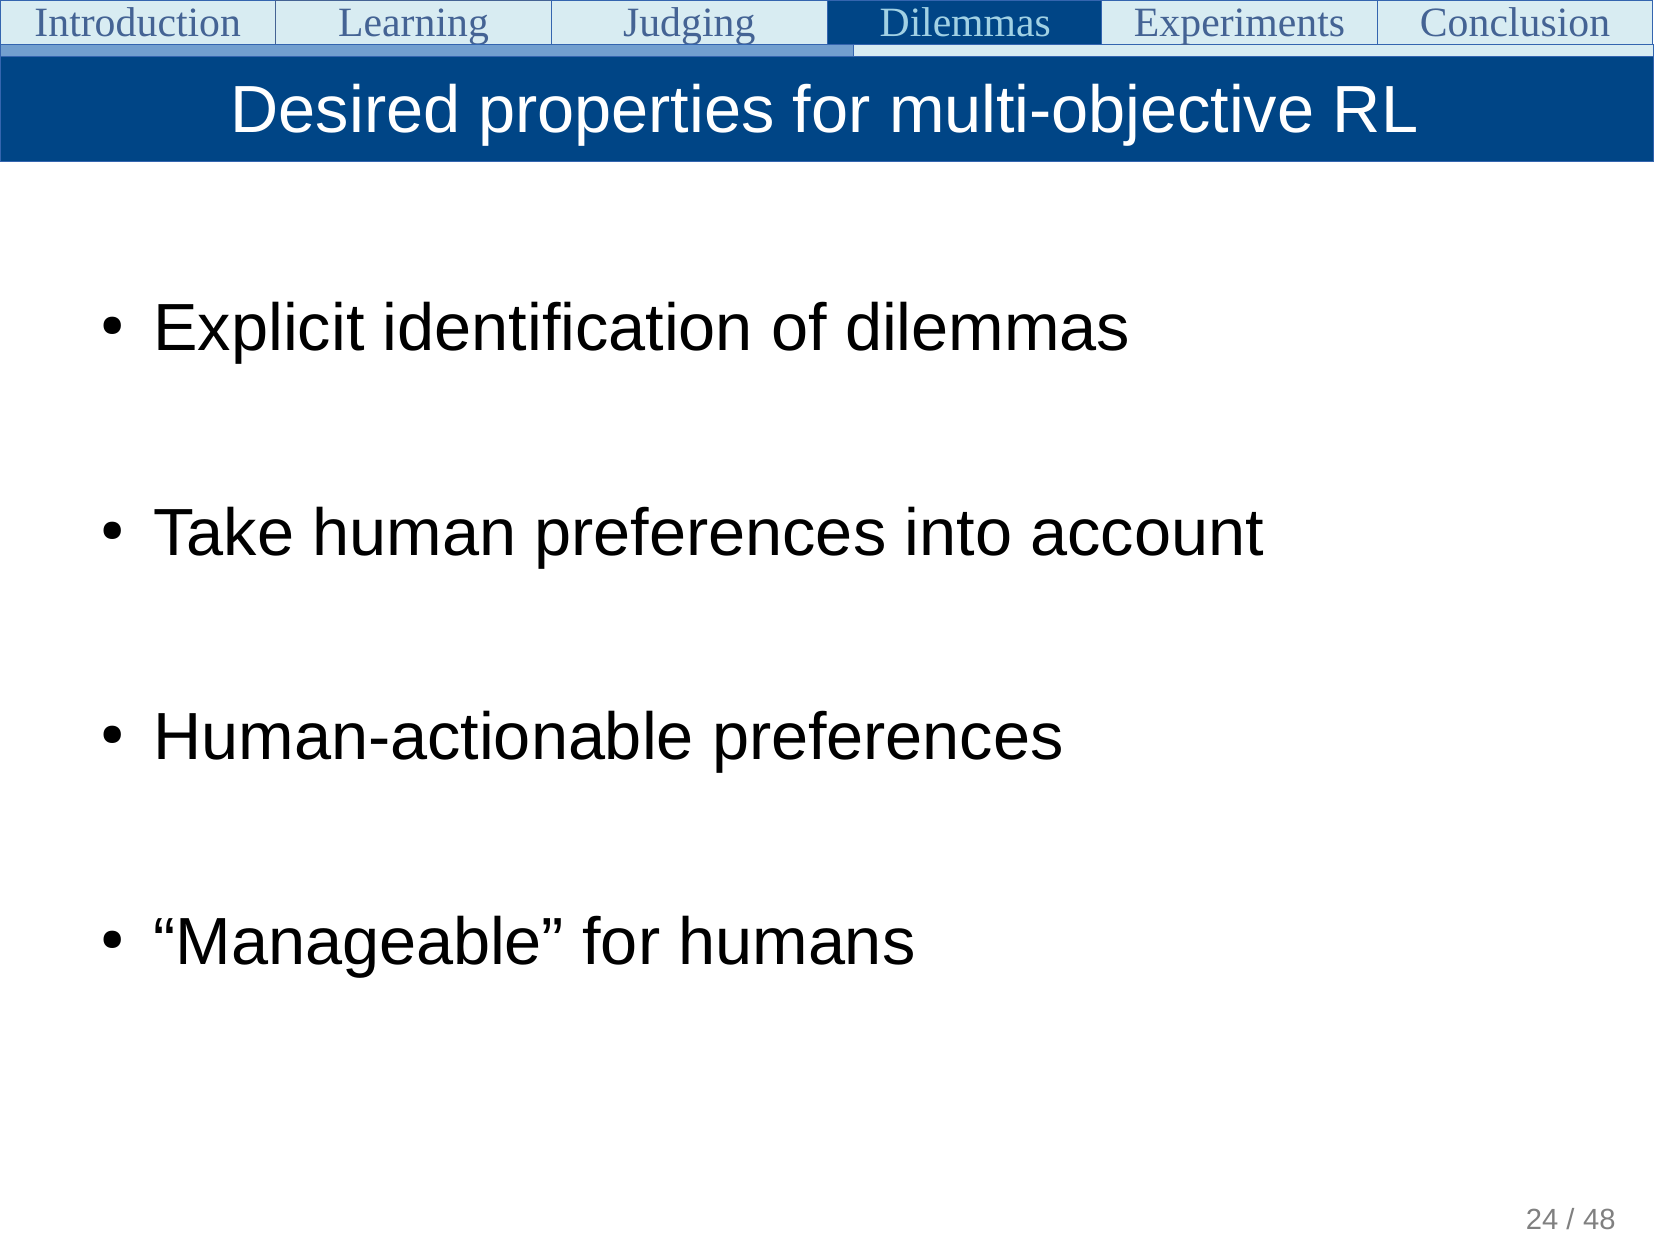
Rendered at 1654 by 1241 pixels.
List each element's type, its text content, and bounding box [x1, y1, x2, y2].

text_box [0, 44, 854, 57]
title Desired properties for multi-objective RL [0, 56, 1651, 162]
list Explicit identification of dilemmas Take human preferences into account Human-actionable preferences “Manageable” for humans [82, 290, 1571, 1010]
